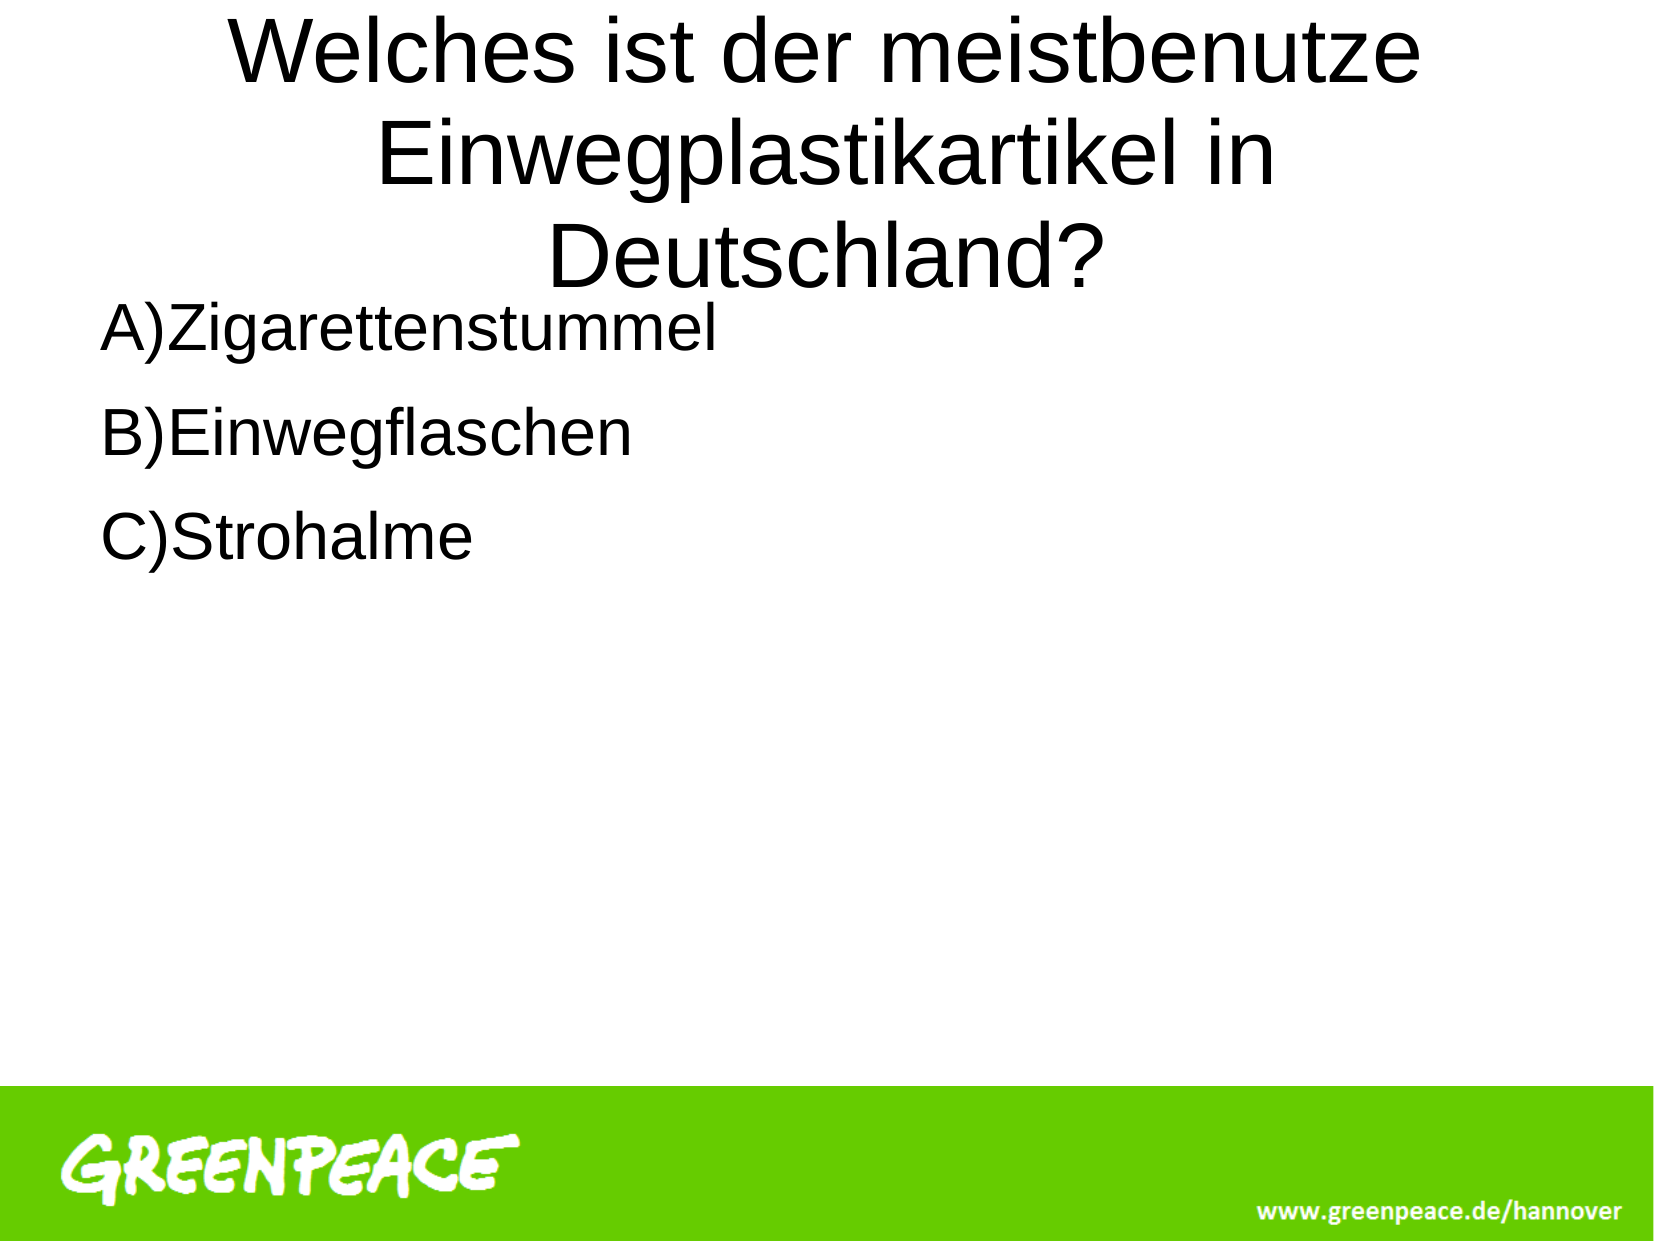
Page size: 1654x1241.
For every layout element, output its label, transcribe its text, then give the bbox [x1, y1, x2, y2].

title Welches ist der meistbenutze Einwegplastikartikel in Deutschland? [82, 0, 1571, 290]
list Zigarettenstummel Einwegflaschen Strohalme [82, 290, 1571, 1010]
picture [0, 1086, 1654, 1241]
